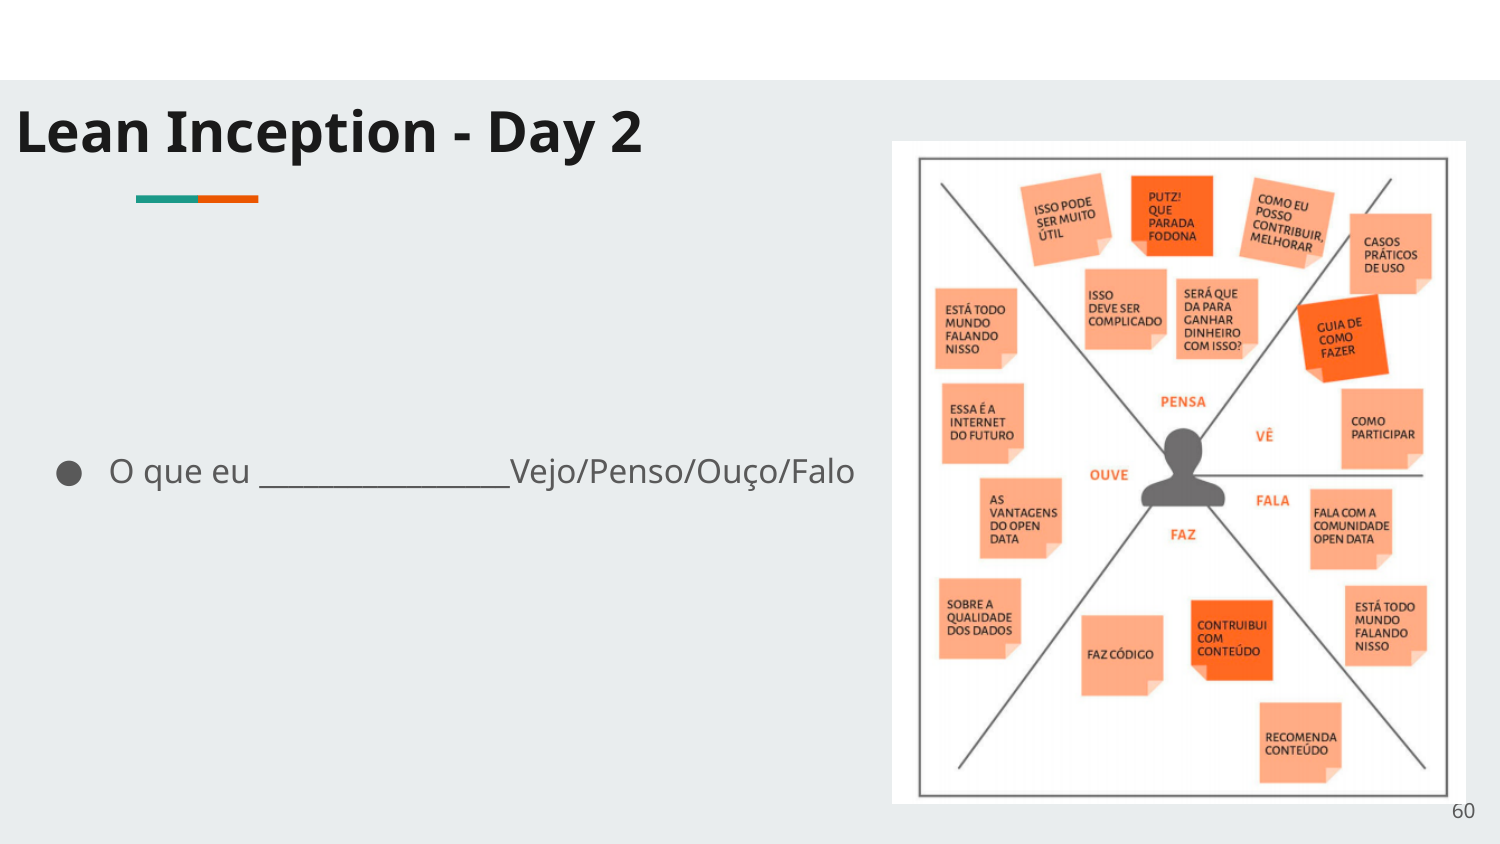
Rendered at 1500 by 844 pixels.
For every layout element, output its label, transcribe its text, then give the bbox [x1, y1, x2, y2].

picture [892, 141, 1466, 804]
slide_number <number> [1400, 779, 1491, 844]
title Lean Inception - Day 2 [0, 80, 1101, 181]
subtitle O que eu _________________Vejo/Penso/Ouço/Falo [18, 235, 892, 787]
